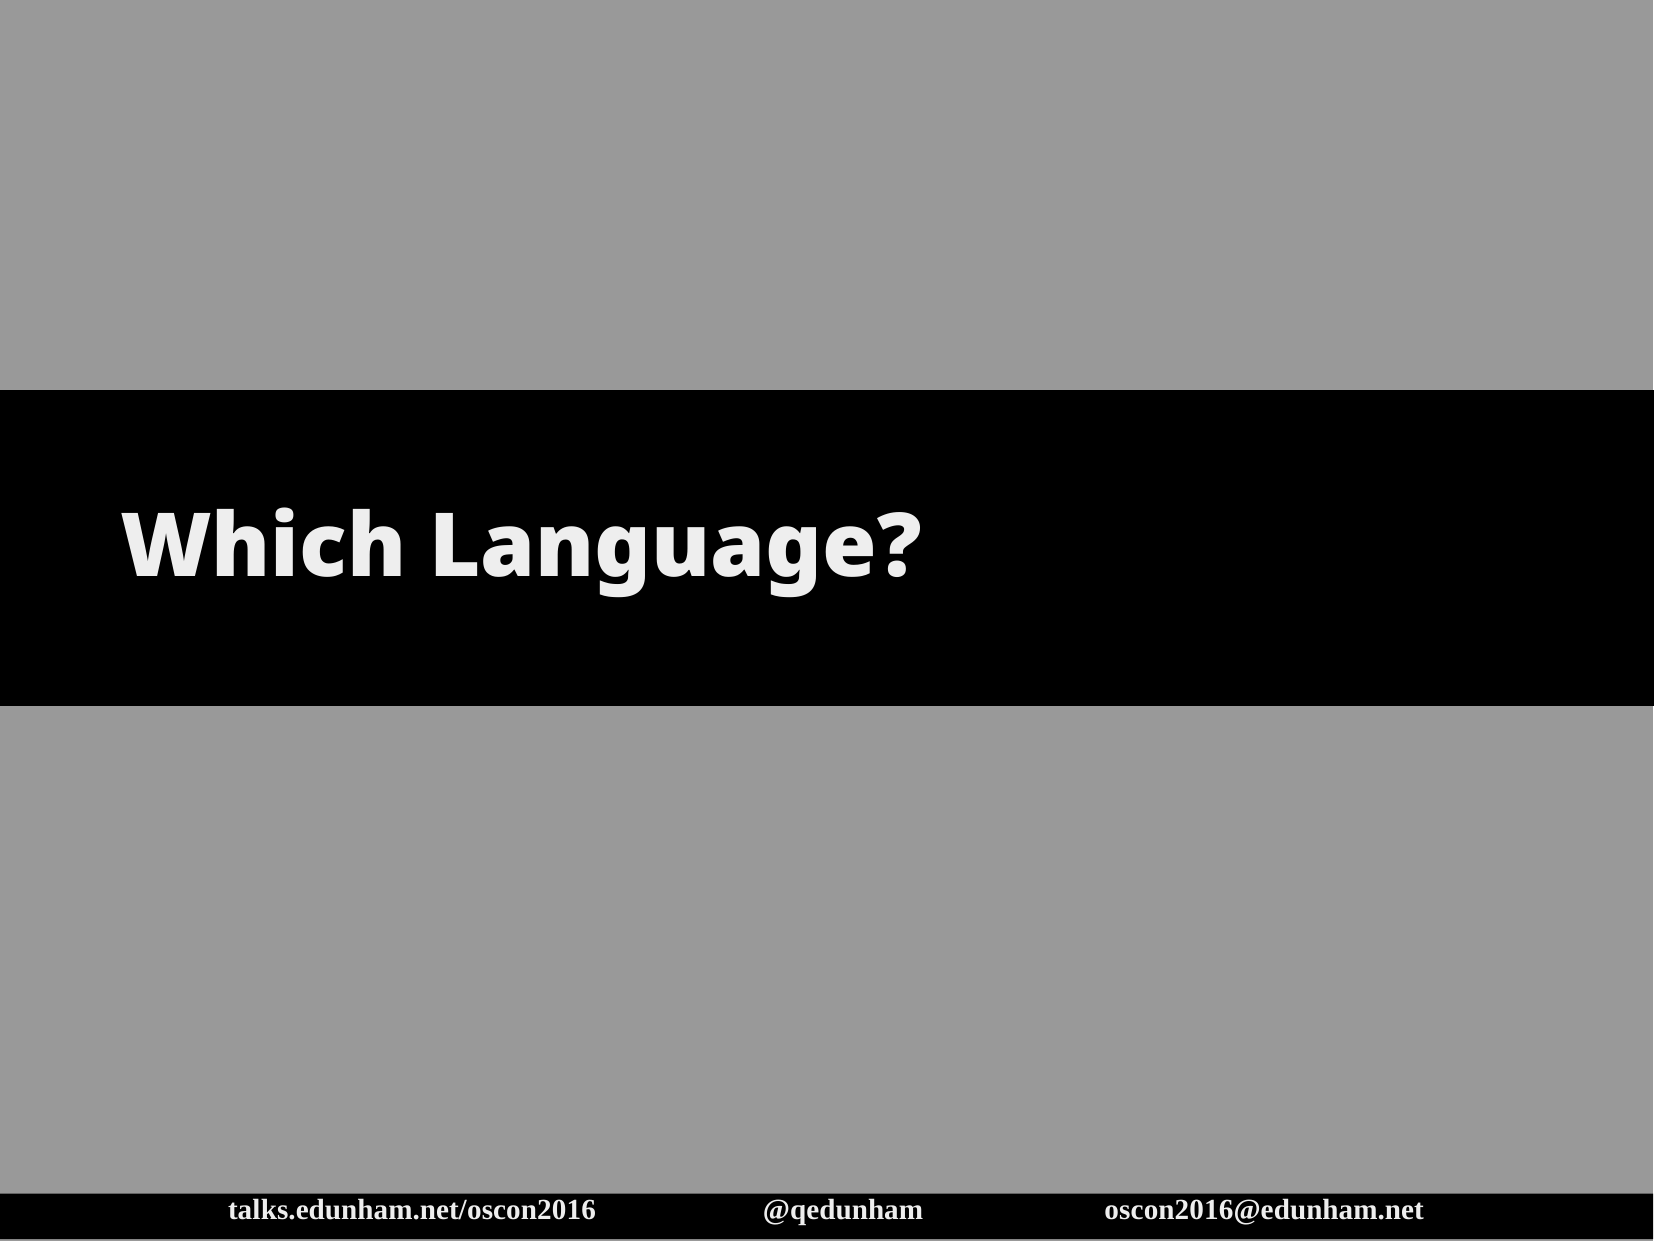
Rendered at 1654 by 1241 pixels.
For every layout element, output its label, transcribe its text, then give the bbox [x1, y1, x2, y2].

title Which Language? [119, 423, 1525, 661]
